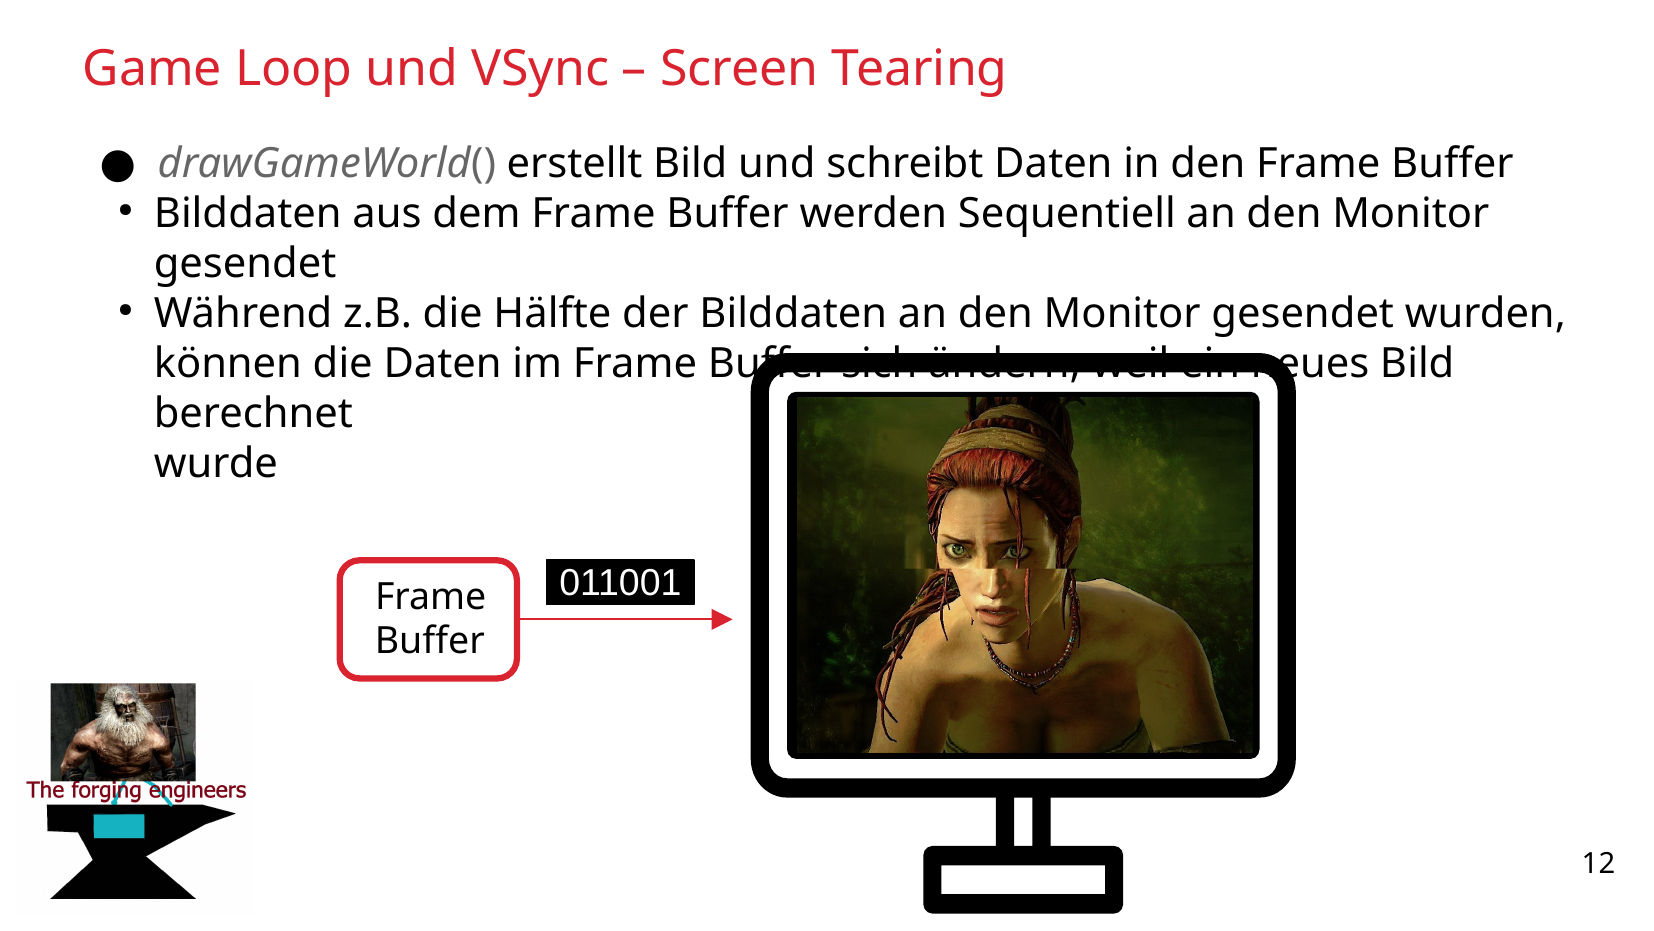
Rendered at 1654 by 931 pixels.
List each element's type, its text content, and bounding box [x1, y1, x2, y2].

picture [17, 679, 254, 916]
title Game Loop und VSync – Screen Tearing [82, 37, 1571, 95]
text_box drawGameWorld() erstellt Bild und schreibt Daten in den Frame Buffer Bilddaten aus dem Frame Buffer werden Sequentiell an den Monitor gesendet Während z.B. die Hälfte der Bilddaten an den Monitor gesendet wurden, können die Daten im Frame Buffer sich ändern, weil ein neues Bild berechnet wurde [82, 135, 1583, 390]
picture [324, 323, 1330, 931]
